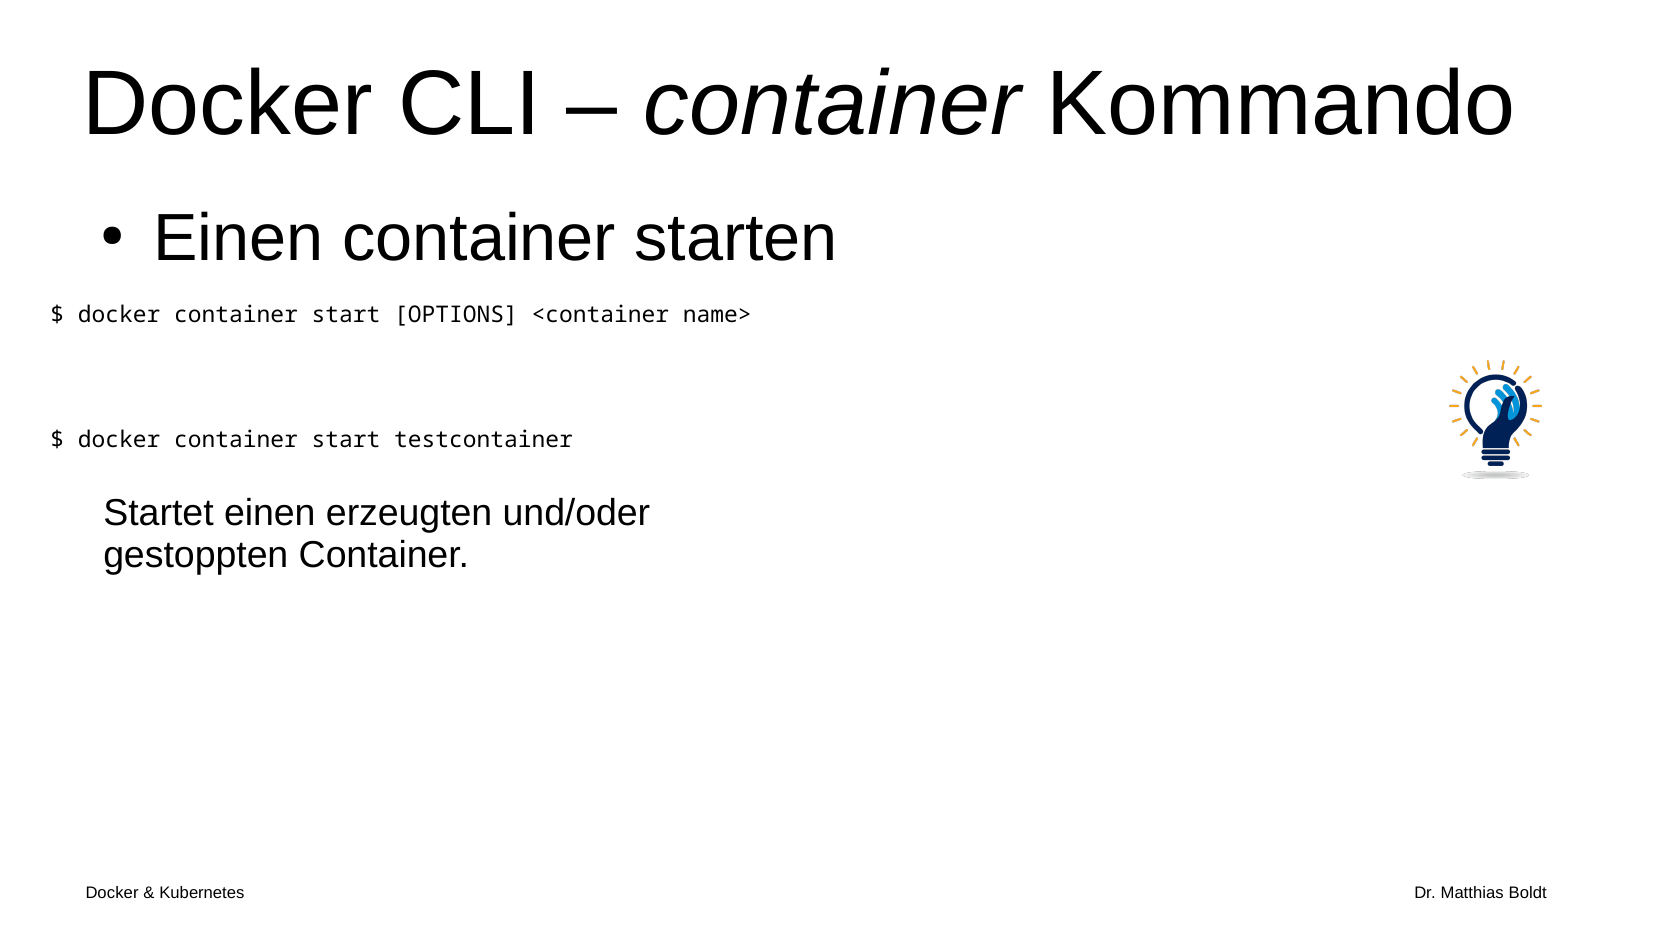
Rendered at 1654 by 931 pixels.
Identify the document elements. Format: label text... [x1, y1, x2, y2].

text_box $ docker container start [OPTIONS] <container name> $ docker container start testcontainer [35, 290, 1382, 449]
text_box Docker & Kubernetes Dr. Matthias Boldt [70, 875, 1563, 910]
picture [1449, 360, 1542, 479]
text_box Startet einen erzeugten und/oder gestoppten Container. [88, 484, 804, 839]
title Docker CLI – container Kommando [82, 25, 1571, 181]
list Einen container starten [82, 199, 1453, 378]
